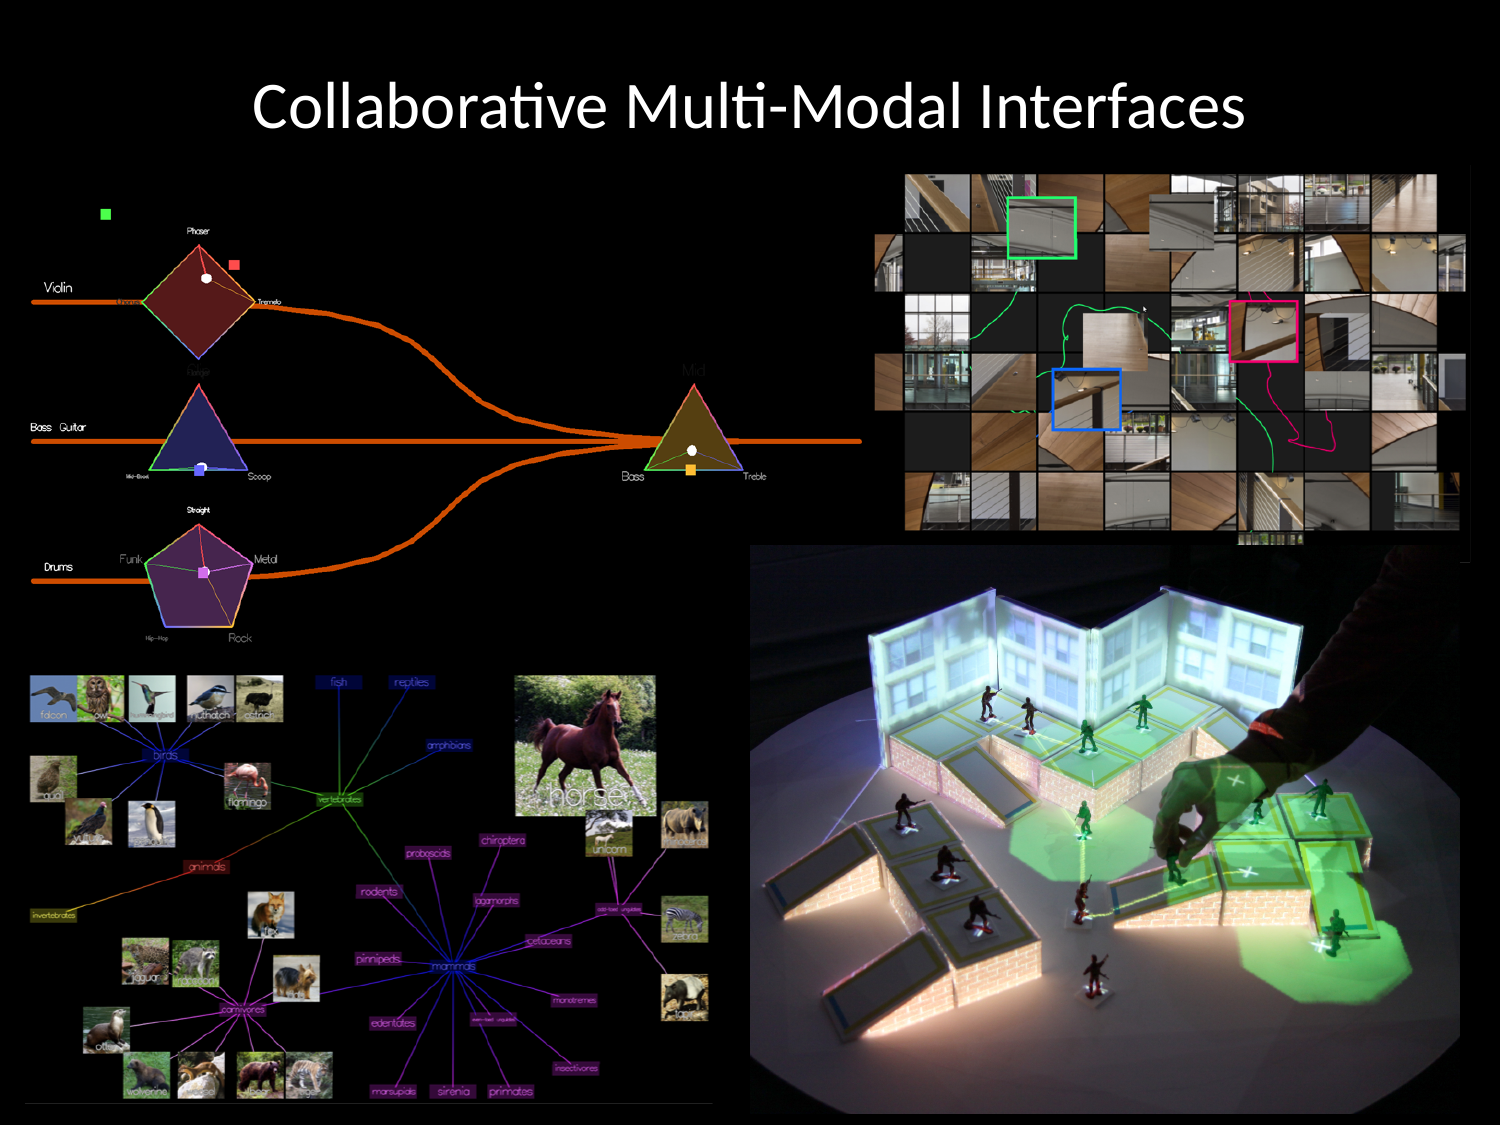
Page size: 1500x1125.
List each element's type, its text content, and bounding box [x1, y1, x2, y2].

title Collaborative Multi-Modal Interfaces [75, 54, 1425, 187]
picture [0, 164, 1471, 1114]
